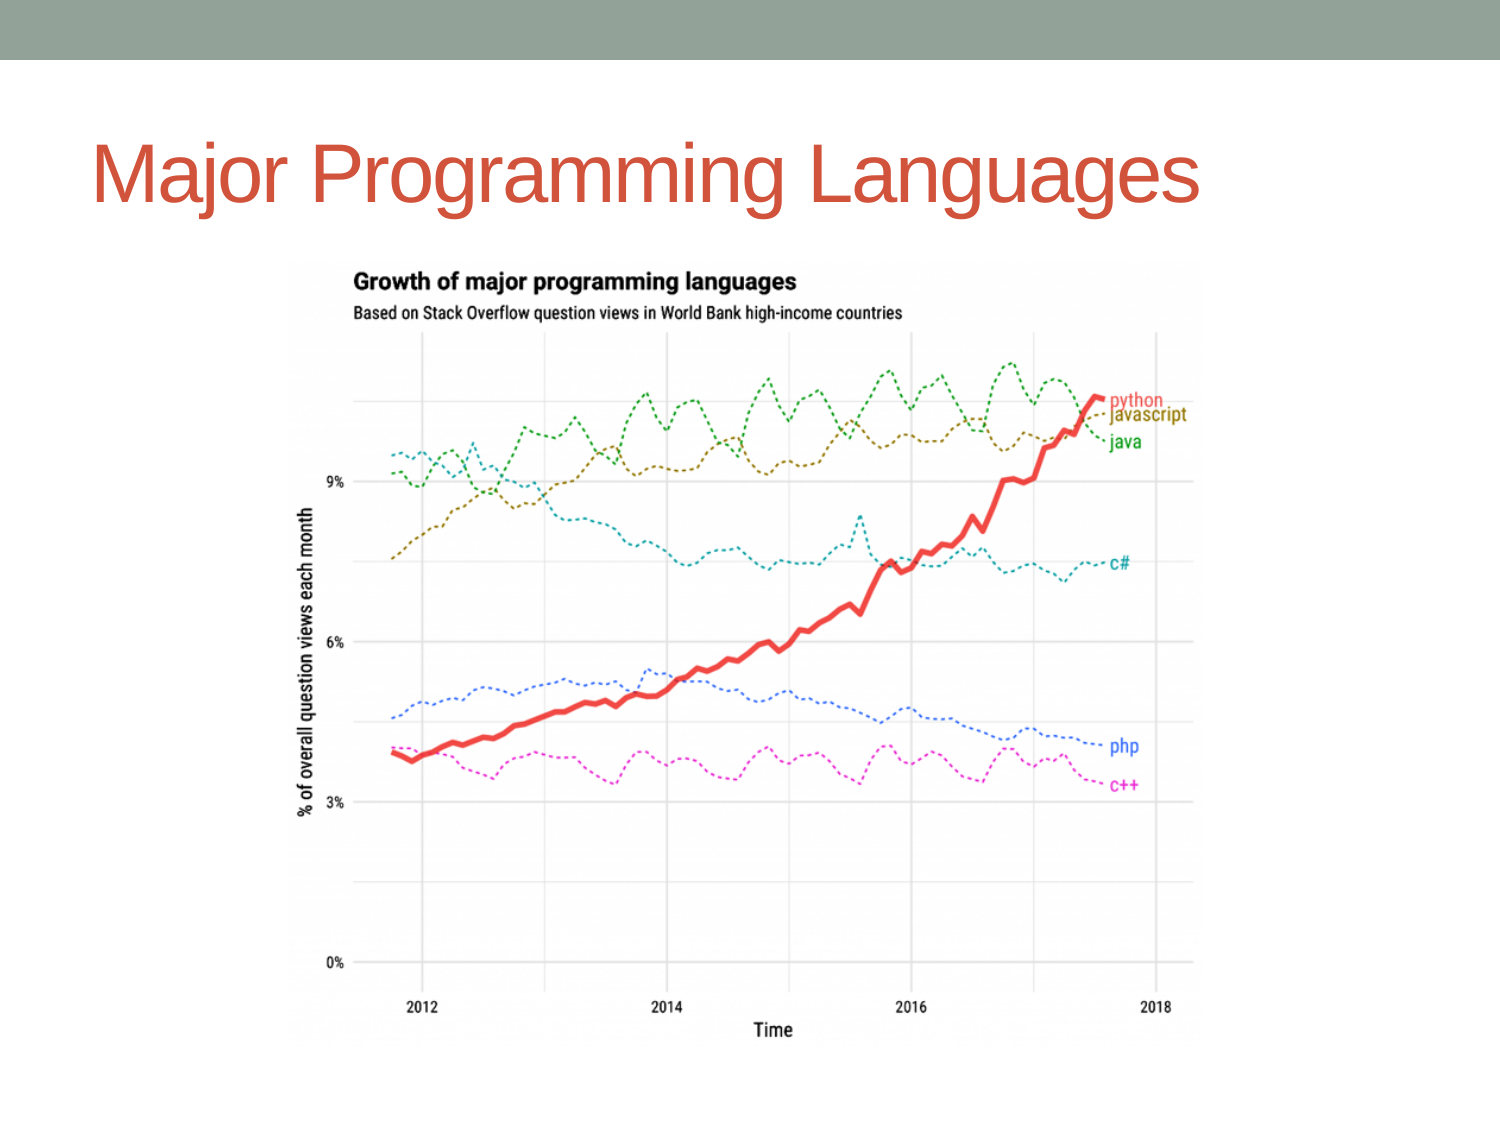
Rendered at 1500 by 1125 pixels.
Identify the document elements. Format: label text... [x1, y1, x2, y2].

picture [284, 262, 1216, 1063]
title Major Programming Languages [75, 87, 1425, 250]
